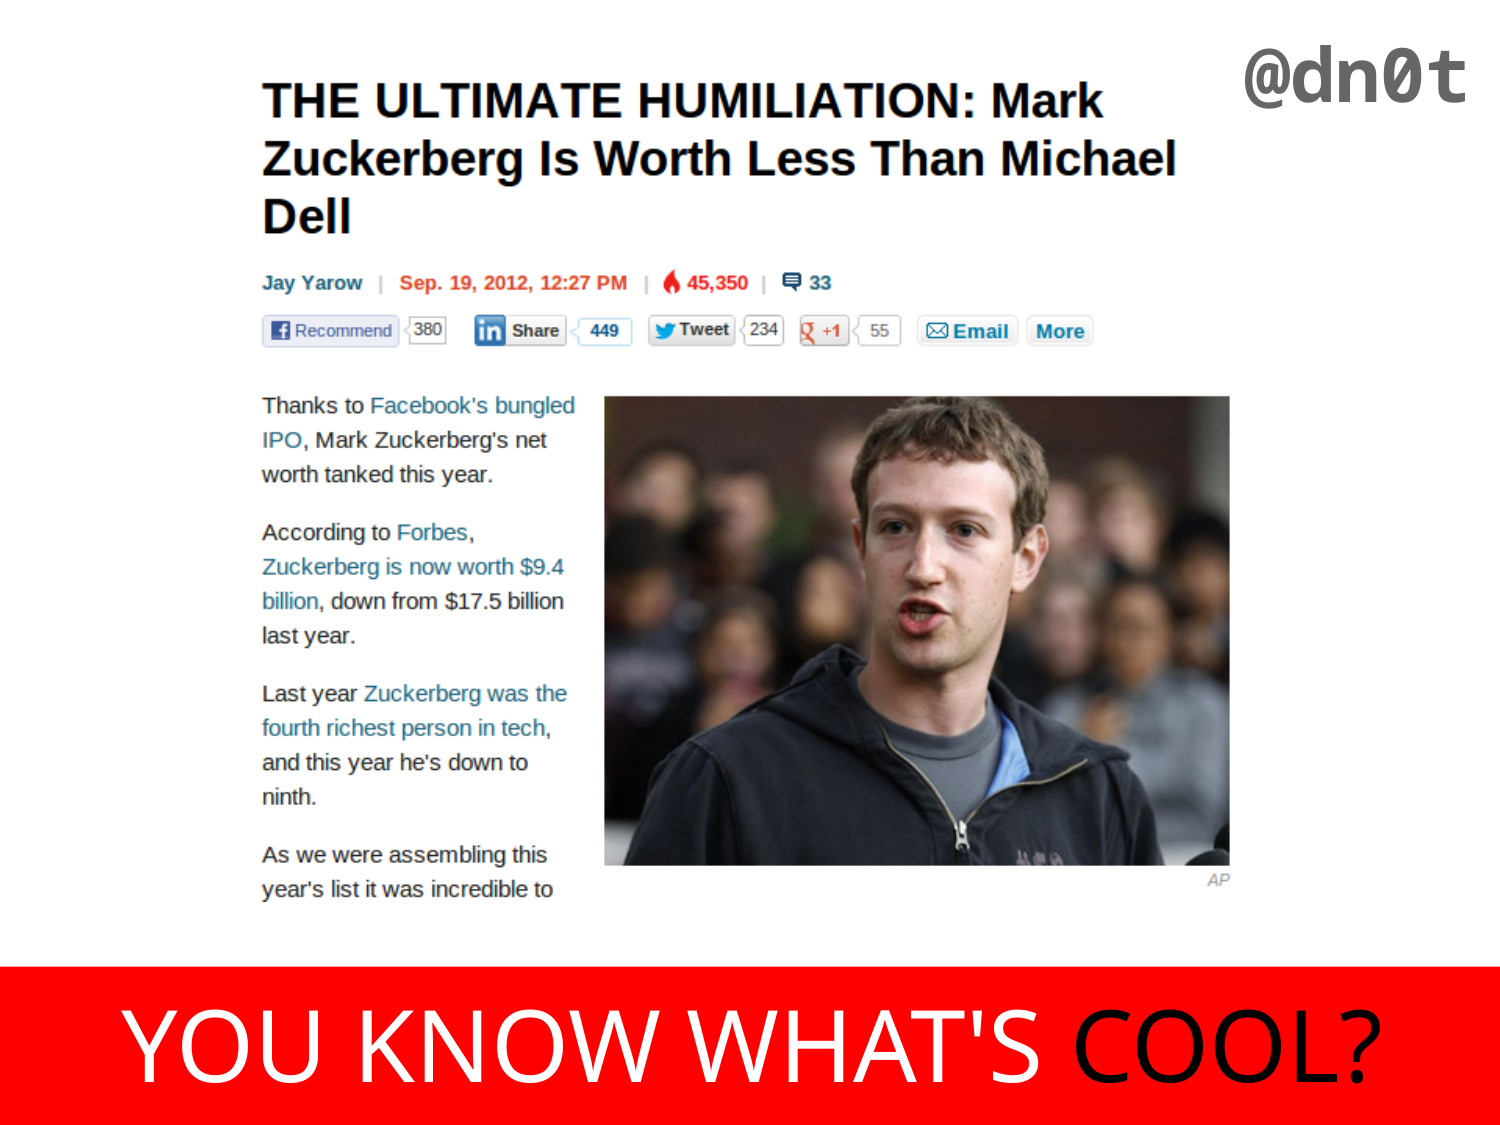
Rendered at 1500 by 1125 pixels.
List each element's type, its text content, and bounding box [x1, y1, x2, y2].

list YOU KNOW WHAT'S COOL? [28, 974, 1478, 1111]
picture [256, 74, 1244, 902]
